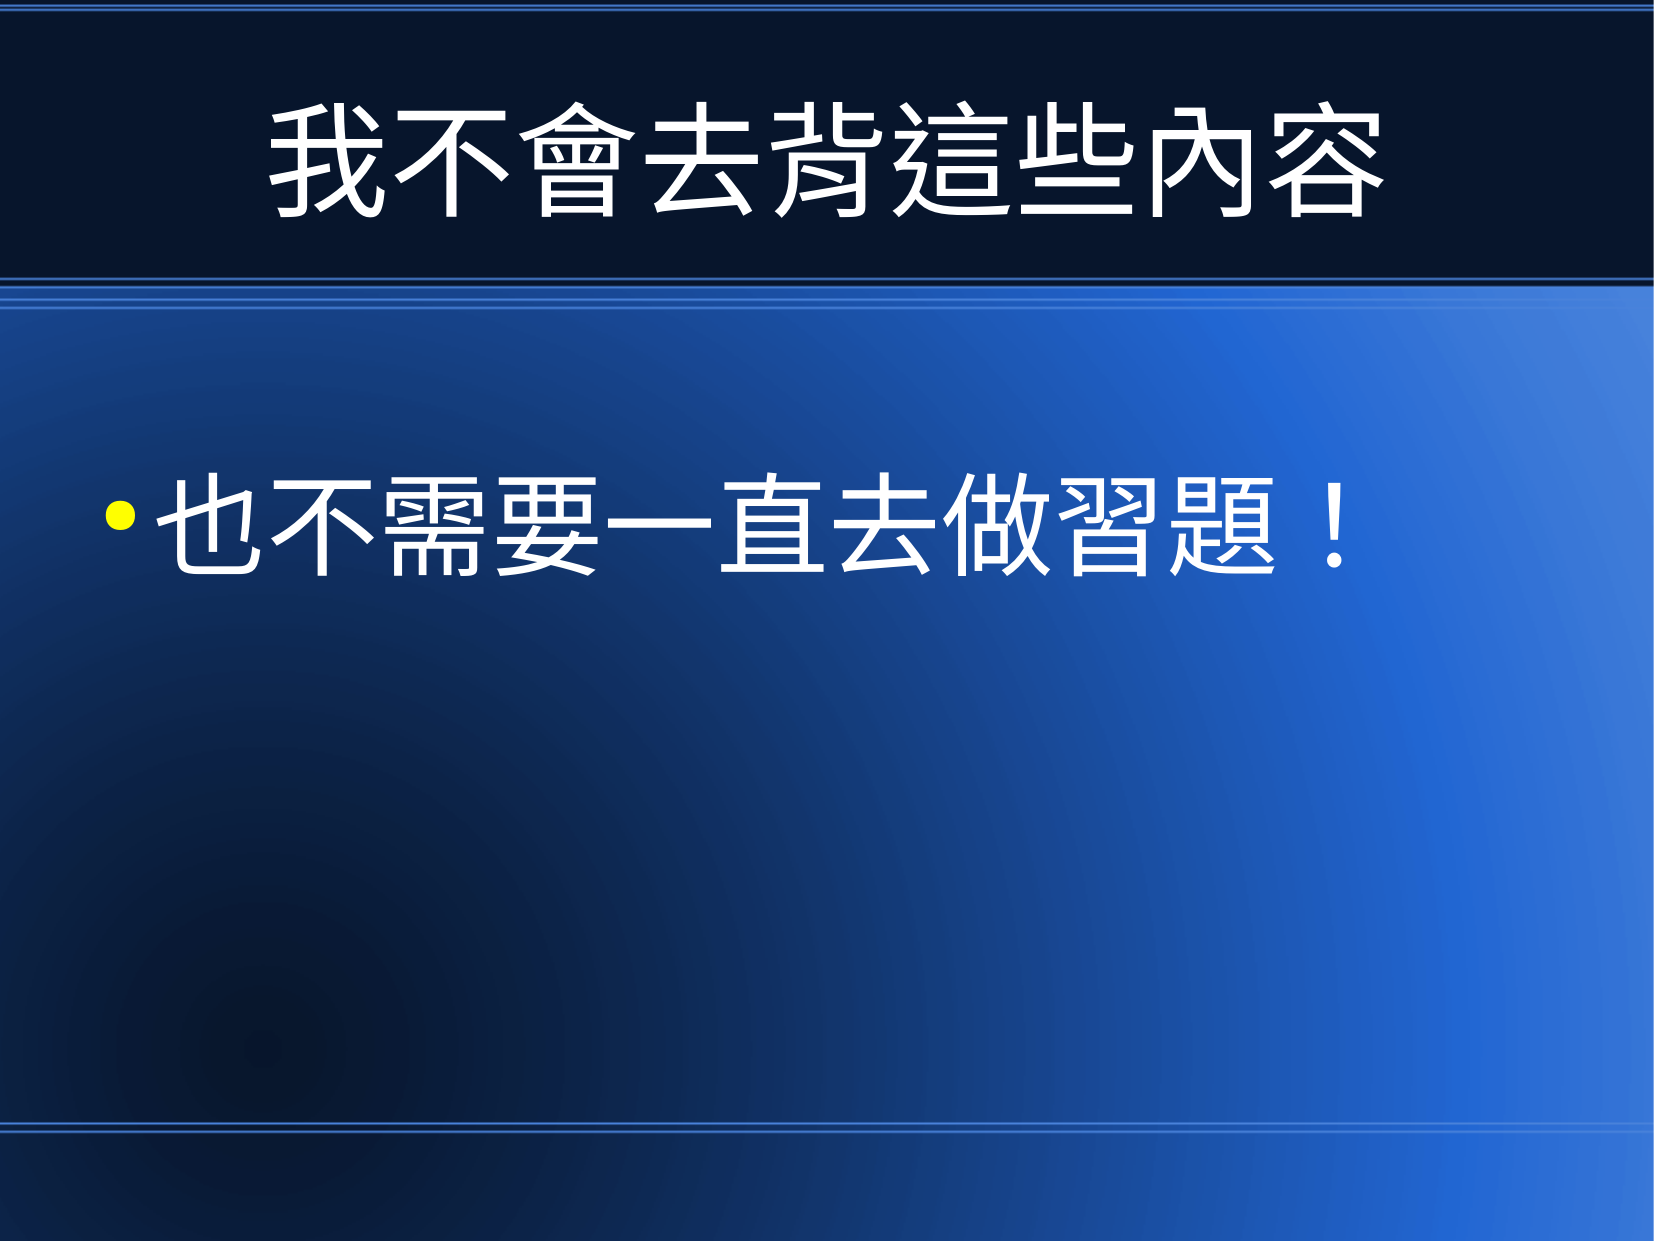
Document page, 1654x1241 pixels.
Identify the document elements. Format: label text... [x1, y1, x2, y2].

list 也不需要一直去做習題！ [82, 355, 1571, 1241]
picture [0, 0, 1654, 1241]
title 我不會去背這些內容 [82, 49, 1571, 257]
